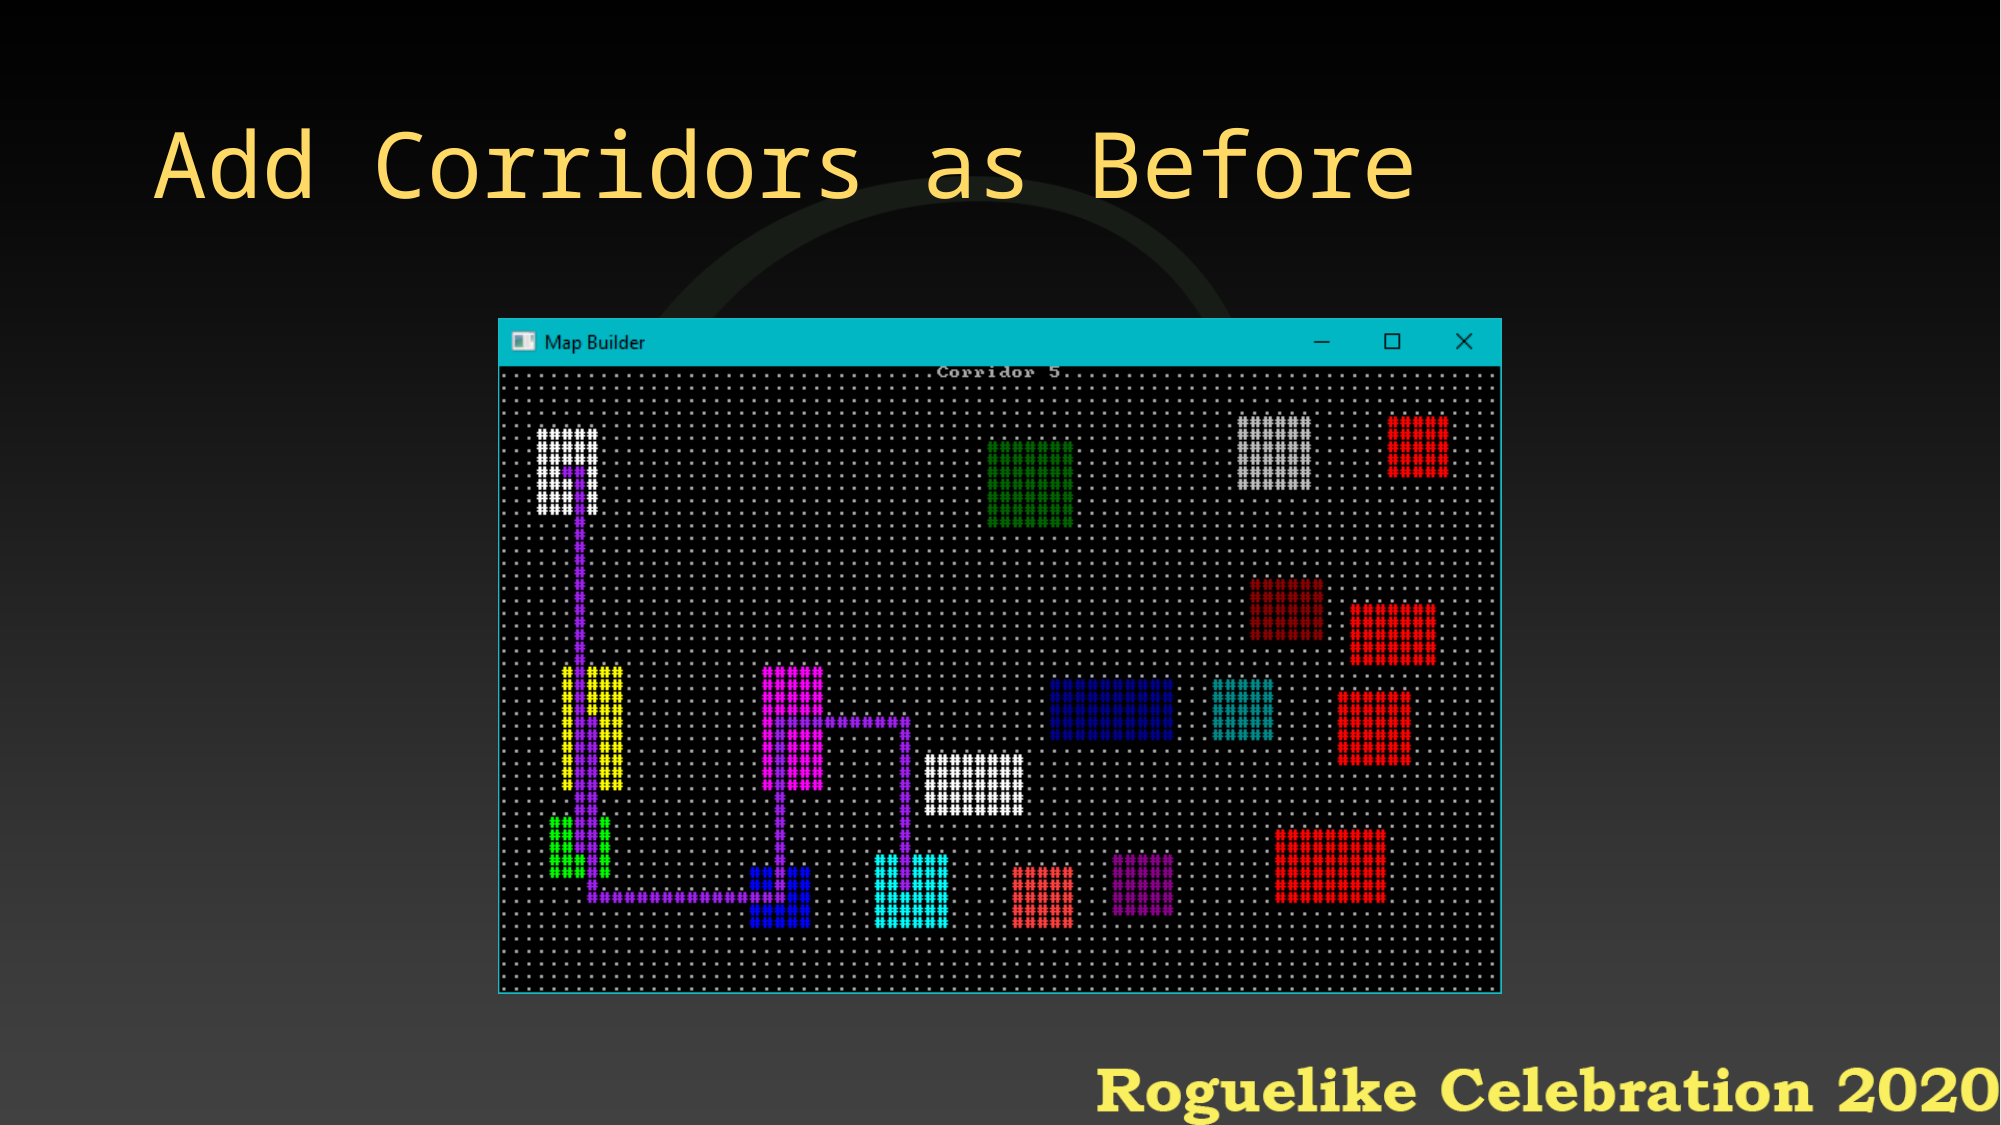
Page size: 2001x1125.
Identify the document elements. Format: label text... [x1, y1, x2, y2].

picture [0, 0, 2001, 1125]
title Add Corridors as Before [137, 59, 1863, 278]
